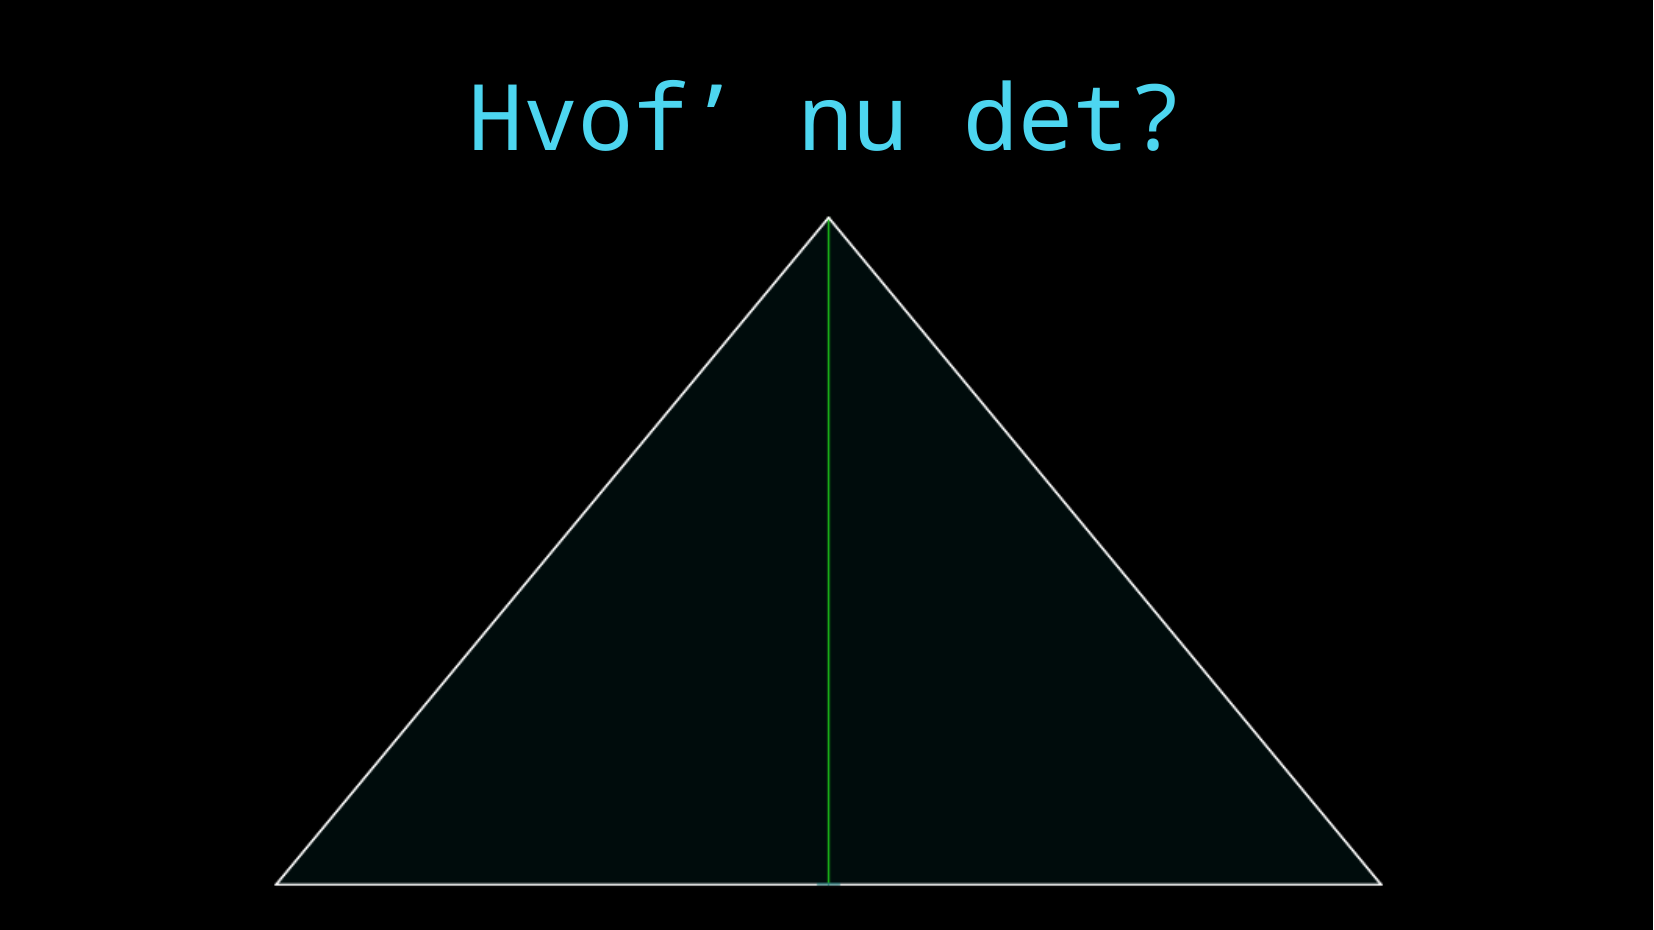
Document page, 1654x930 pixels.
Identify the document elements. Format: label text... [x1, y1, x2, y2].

picture [259, 209, 1394, 901]
title Hvof’ nu det? [82, 37, 1571, 193]
